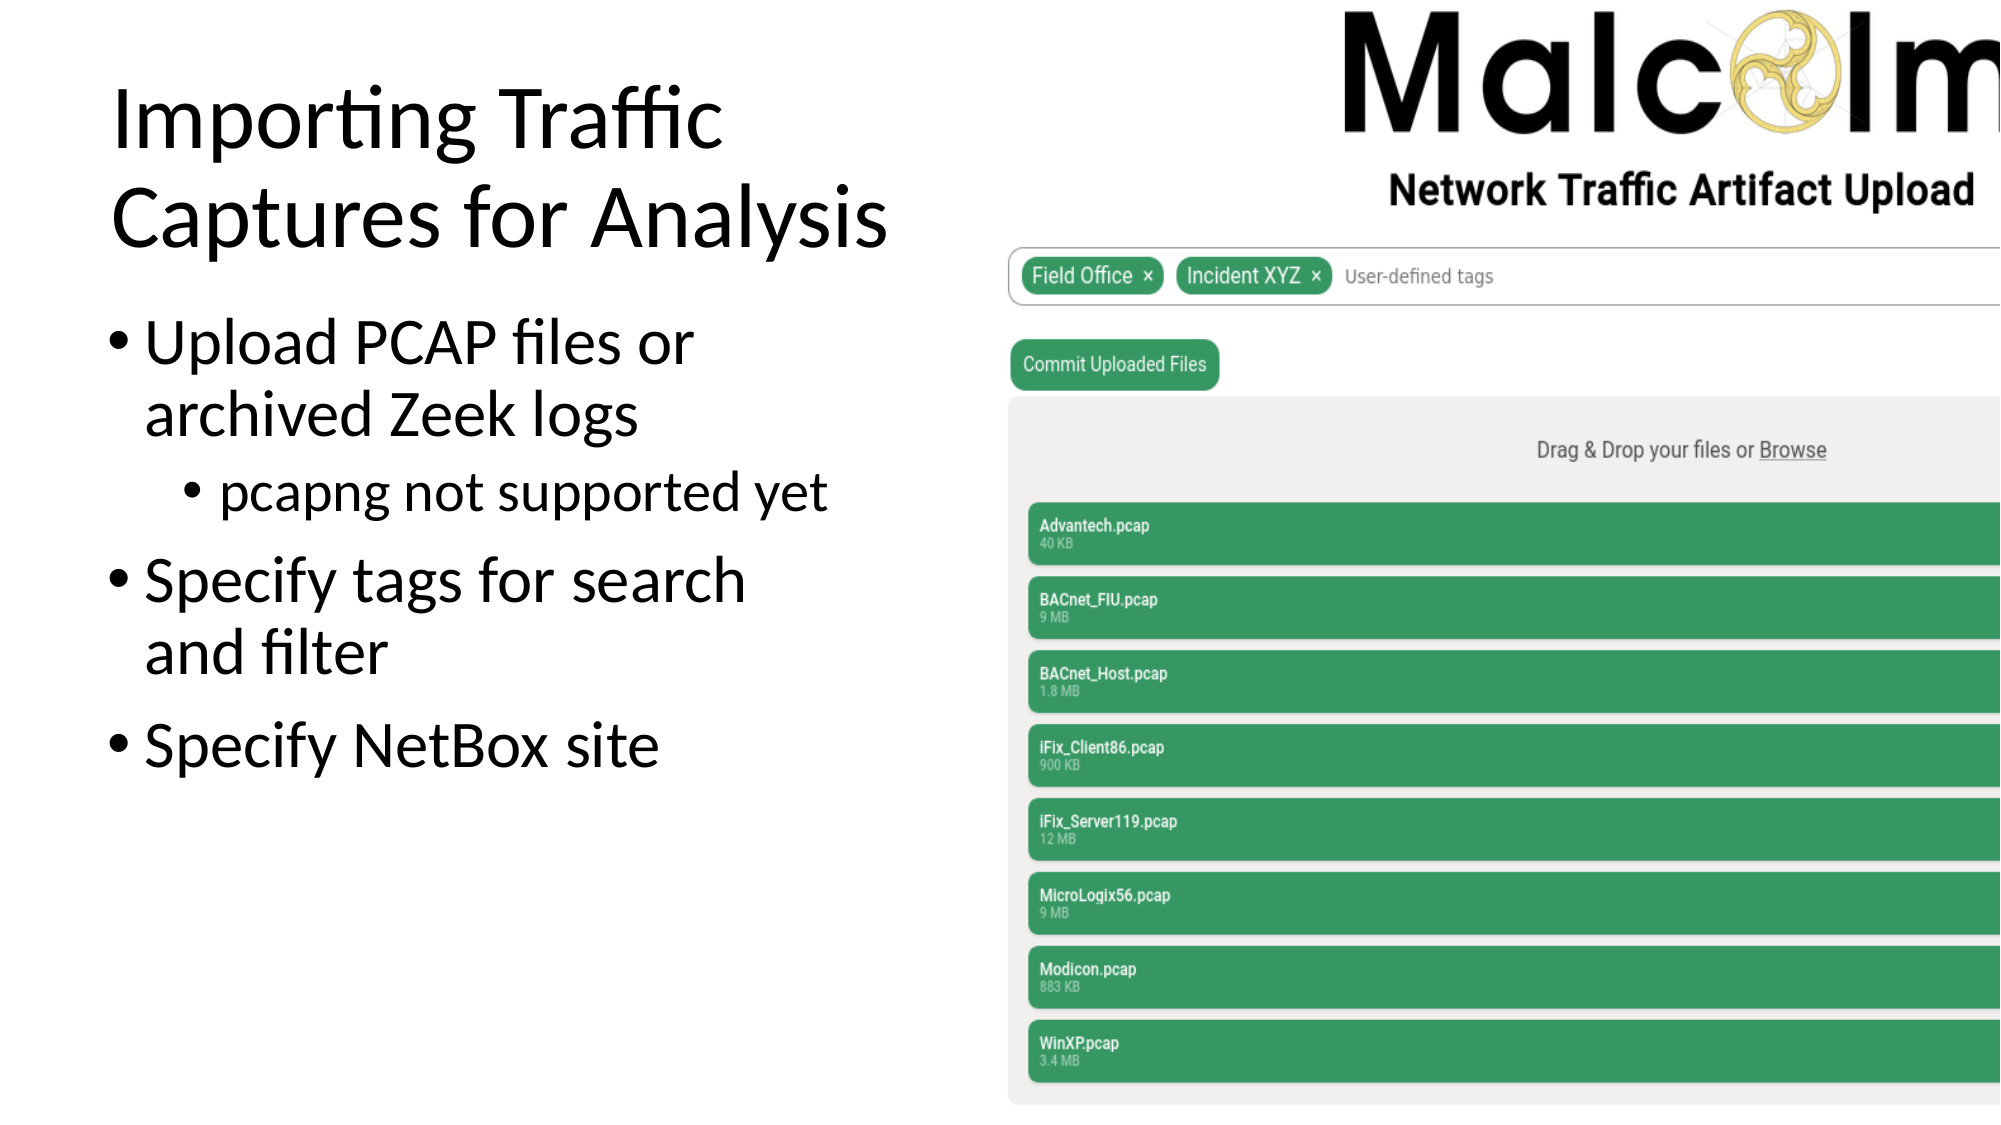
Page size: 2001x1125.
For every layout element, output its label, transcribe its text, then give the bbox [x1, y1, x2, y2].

title Importing Traffic Captures for Analysis [96, 59, 998, 278]
list Upload PCAP files or archived Zeek logs pcapng not supported yet Specify tags for search and filter Specify NetBox site [92, 299, 921, 1102]
picture [998, 0, 2000, 1125]
